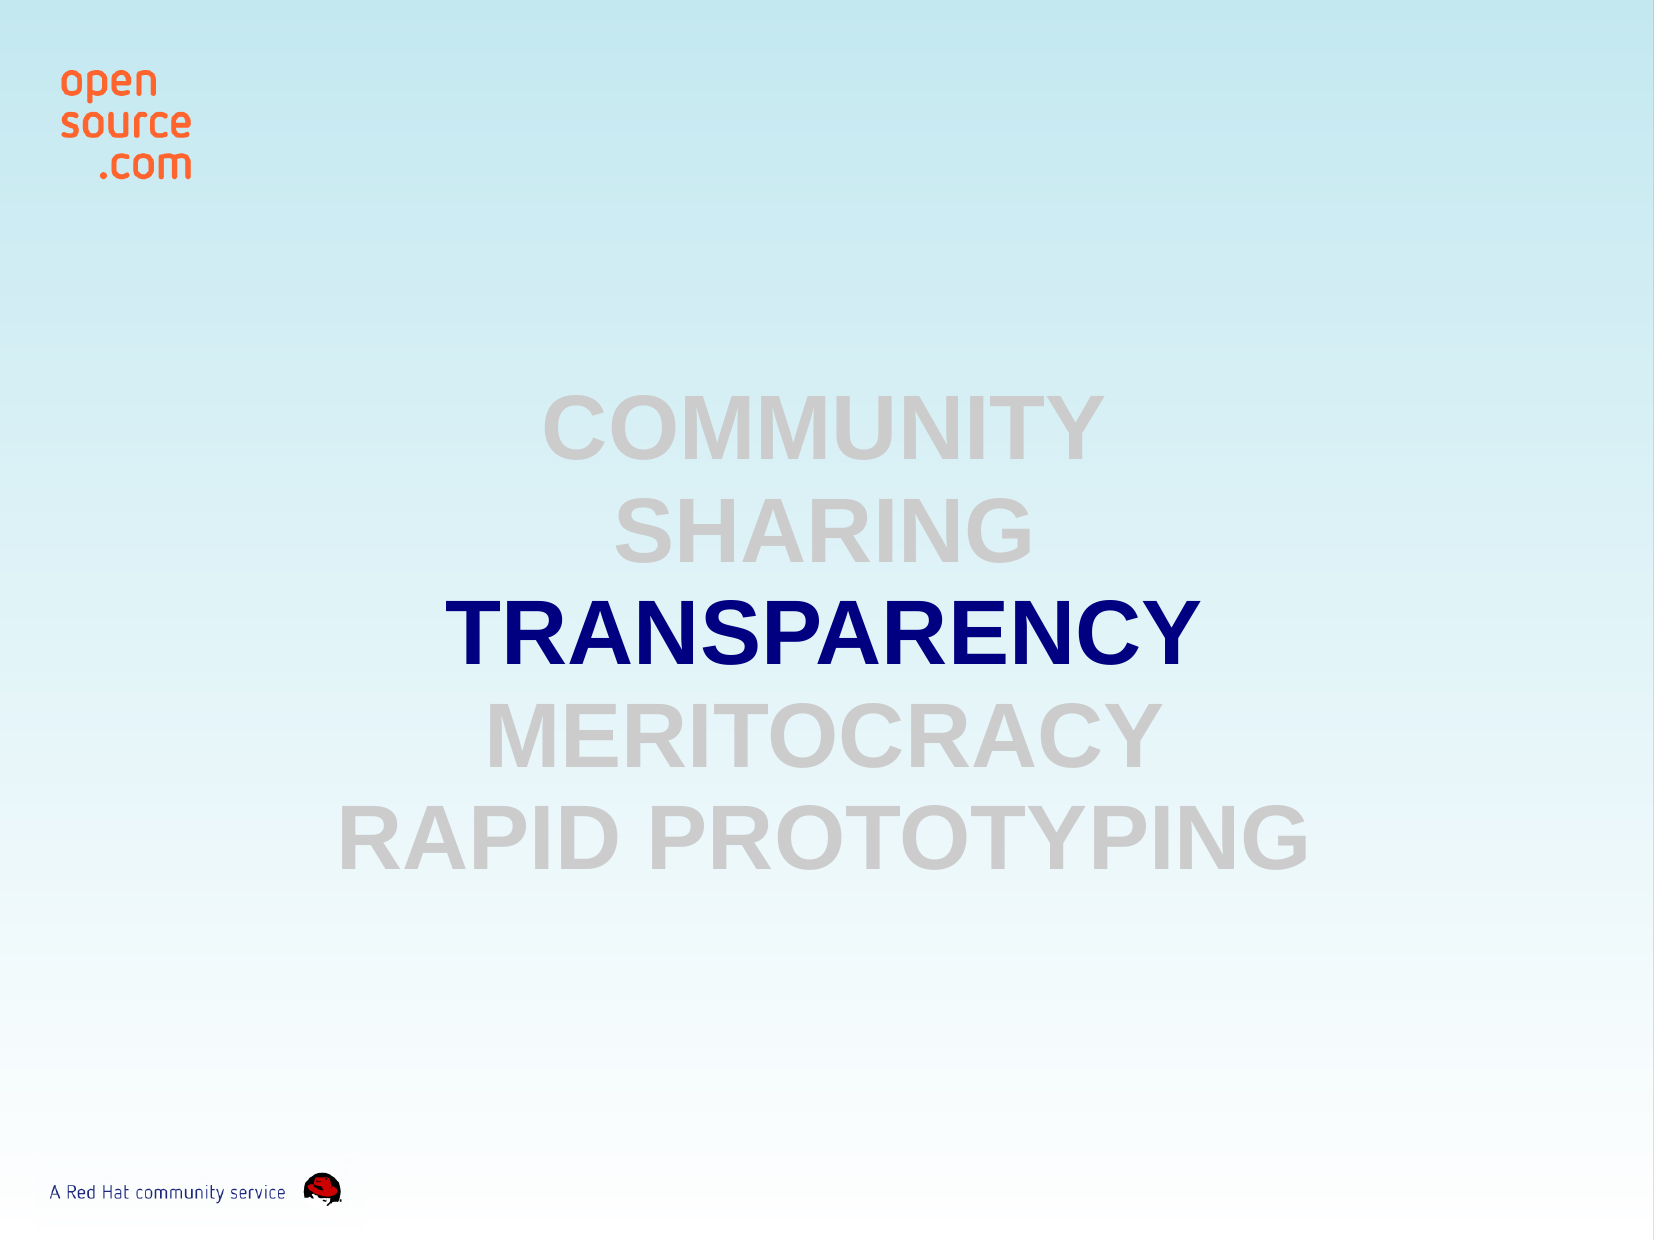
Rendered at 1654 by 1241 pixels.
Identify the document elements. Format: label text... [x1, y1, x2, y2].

picture [0, 0, 1654, 1241]
text_box COMMUNITY SHARING TRANSPARENCY MERITOCRACY RAPID PROTOTYPING [80, 103, 1569, 1163]
